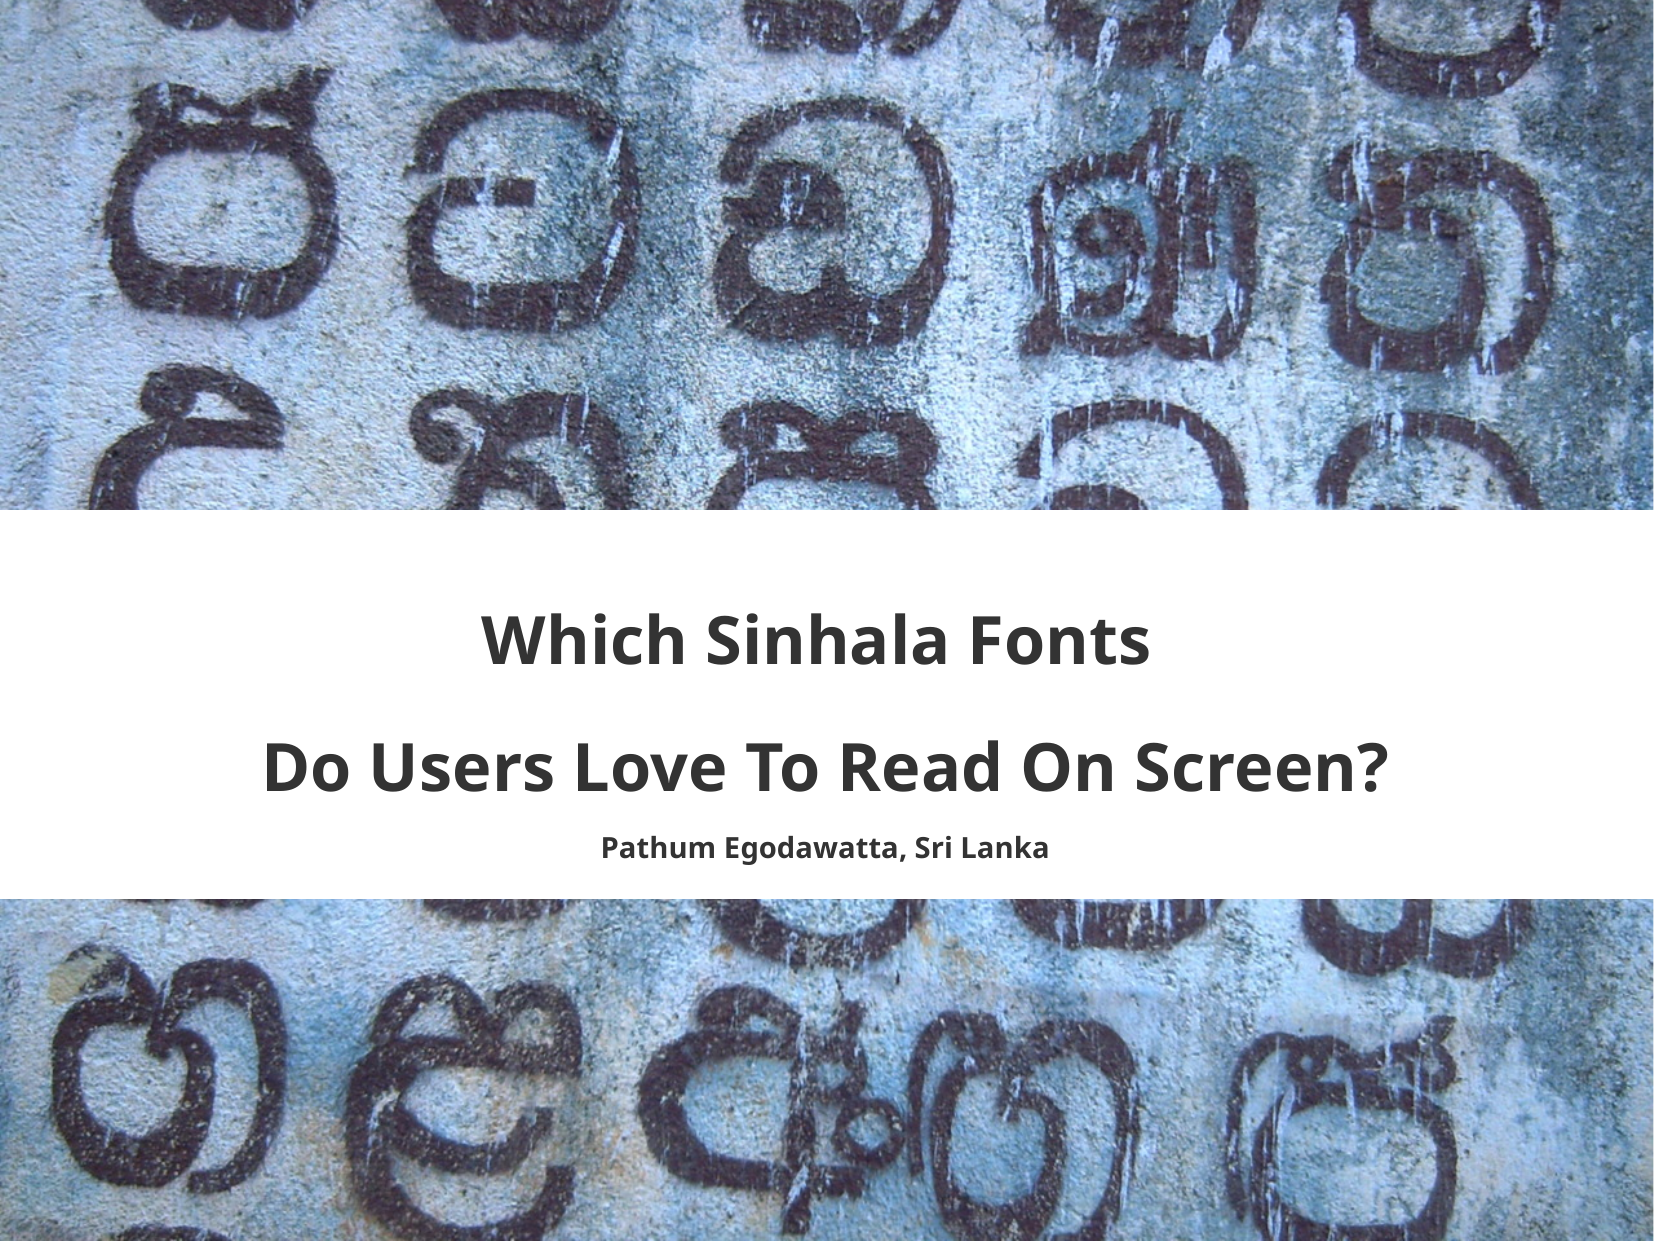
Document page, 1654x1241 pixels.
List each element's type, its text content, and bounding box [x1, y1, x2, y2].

picture [0, 899, 1654, 1241]
picture [0, 0, 1654, 510]
text_box [0, 510, 1654, 899]
title Which Sinhala Fonts Do Users Love To Read On Screen? Pathum Egodawatta, Sri Lanka [81, 350, 1570, 820]
